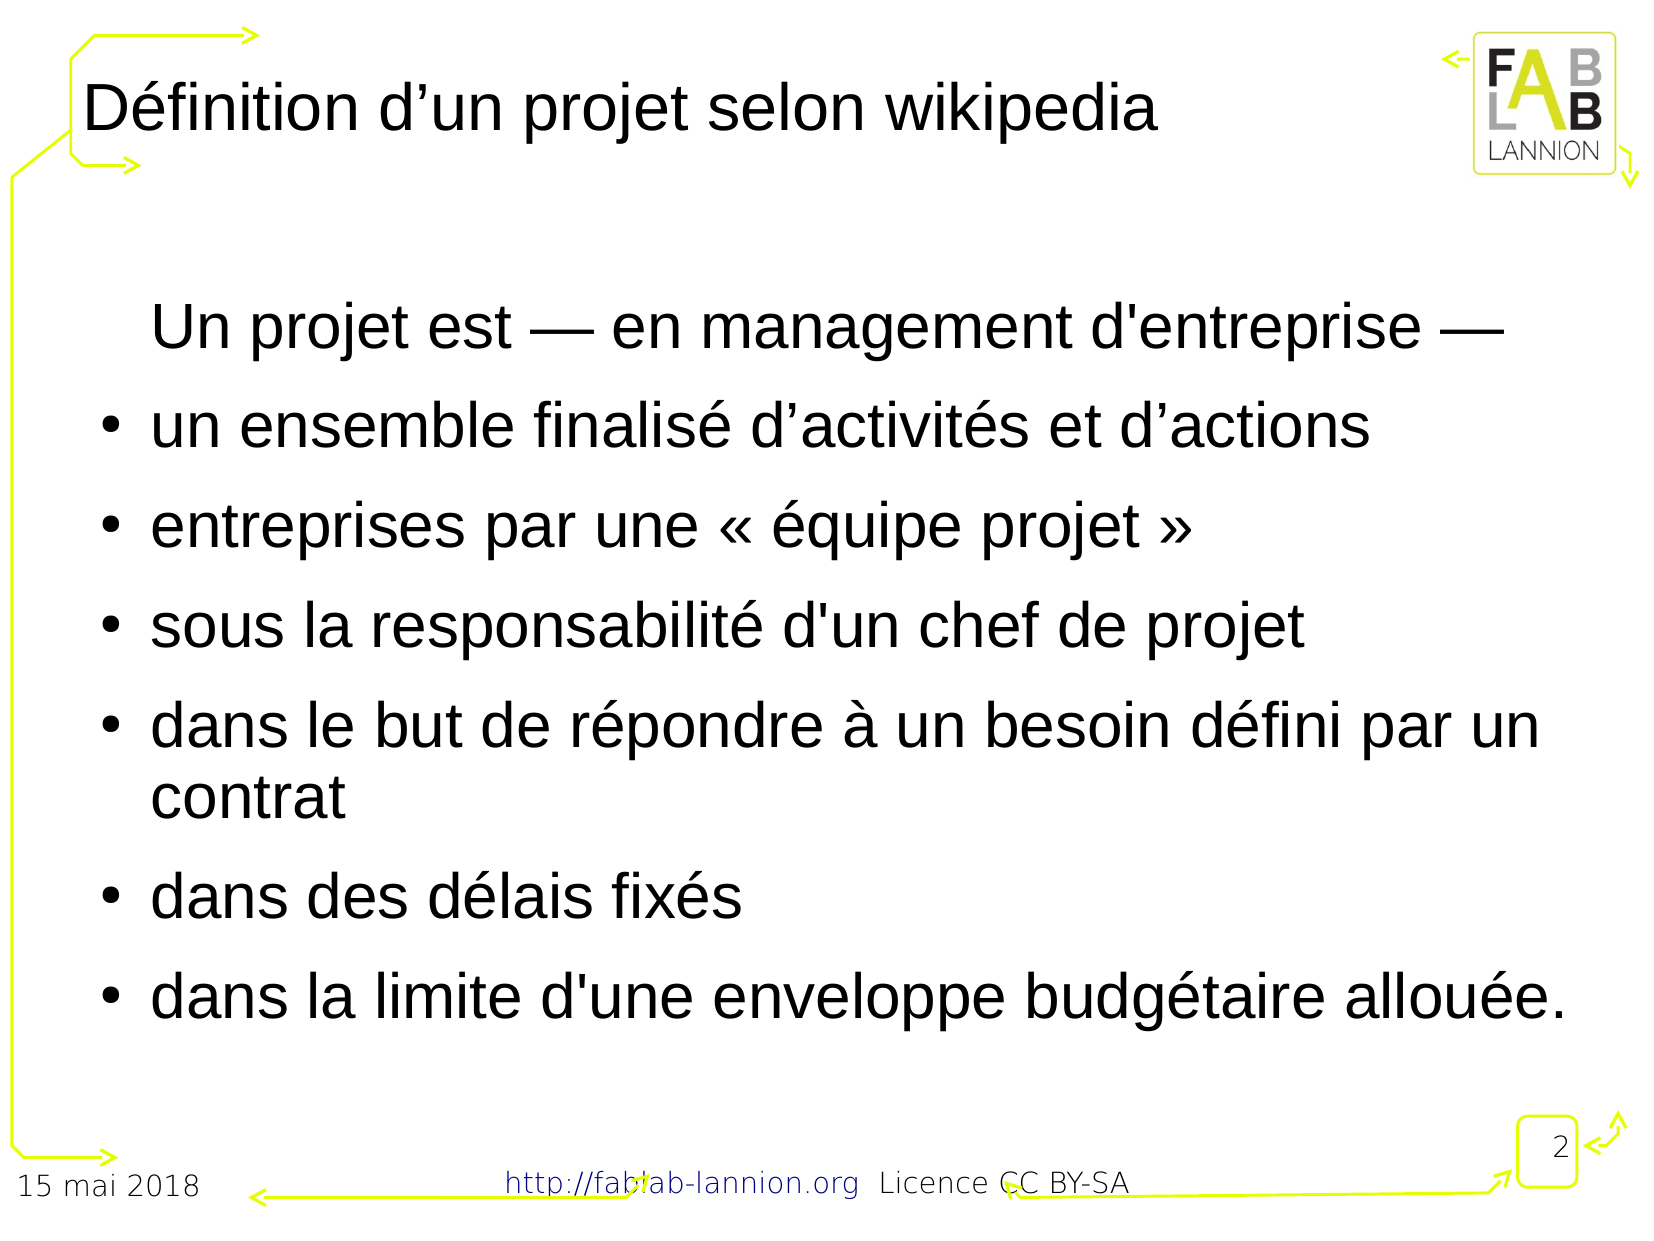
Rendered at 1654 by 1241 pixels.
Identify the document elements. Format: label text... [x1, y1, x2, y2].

picture [1470, 29, 1619, 178]
list Un projet est — en management d'entreprise — un ensemble finalisé d’activités et d’actions entreprises par une « équipe projet » sous la responsabilité d'un chef de projet dans le but de répondre à un besoin défini par un contrat dans des délais fixés dans la limite d'une enveloppe budgétaire allouée. [82, 290, 1571, 1111]
title Définition d’un projet selon wikipedia [82, 49, 1441, 166]
